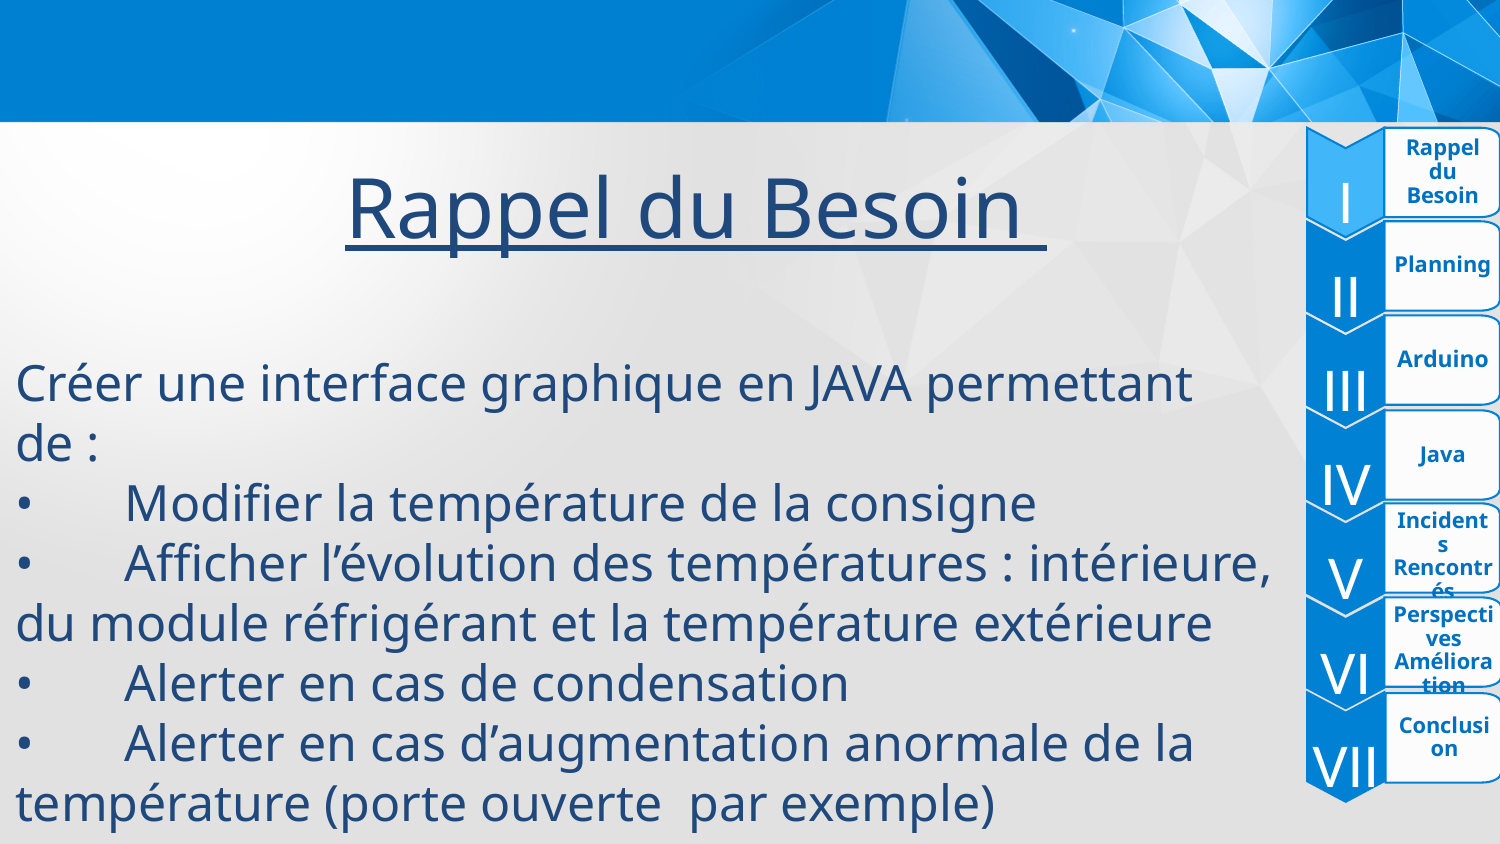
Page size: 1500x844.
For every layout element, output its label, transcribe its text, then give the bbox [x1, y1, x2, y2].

text_box V [1307, 504, 1385, 614]
text_box Java [1385, 410, 1500, 500]
text_box VII [1307, 692, 1385, 802]
text_box IV [1307, 409, 1385, 520]
text_box Créer une interface graphique en JAVA permettant de : • Modifier la température de la consigne • Afficher l’évolution des températures : intérieure, du module réfrigérant et la température extérieure • Alerter en cas de condensation • Alerter en cas d’augmentation anormale de la température (porte ouverte par exemple) [0, 343, 1306, 784]
text_box II [1307, 221, 1385, 332]
text_box Perspectives Amélioration [1384, 597, 1500, 687]
text_box Rappel du Besoin [197, 148, 1195, 265]
text_box Incidents Rencontrés [1384, 503, 1500, 593]
text_box Planning [1385, 221, 1500, 311]
text_box III [1307, 315, 1385, 426]
text_box Arduino [1385, 315, 1500, 405]
text_box I [1307, 127, 1384, 238]
text_box Conclusion [1385, 693, 1500, 783]
text_box Rappel du Besoin [1384, 127, 1500, 218]
text_box VI [1307, 598, 1385, 709]
